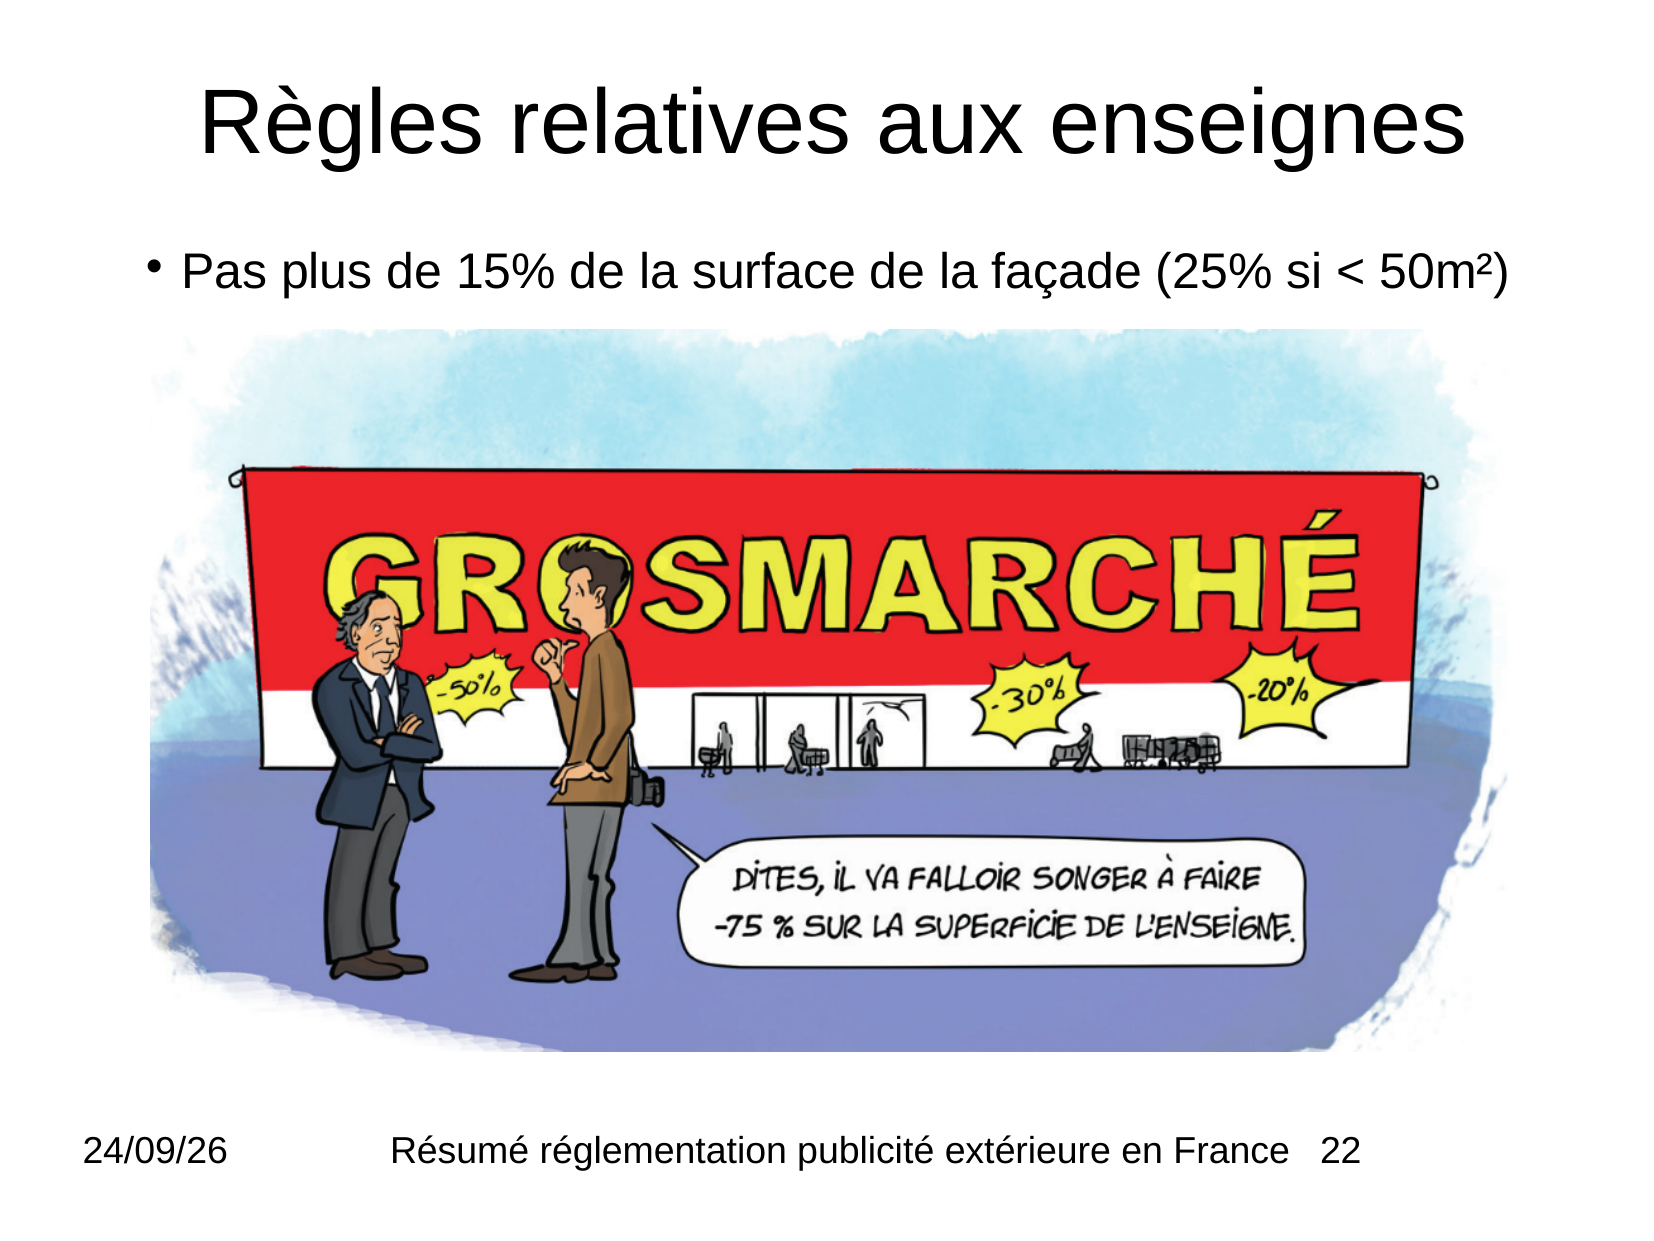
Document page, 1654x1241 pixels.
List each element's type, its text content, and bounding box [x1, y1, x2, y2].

title Règles relatives aux enseignes [90, 68, 1579, 172]
text_box Pas plus de 15% de la surface de la façade (25% si < 50m²) [74, 240, 1605, 331]
picture [150, 329, 1509, 1052]
